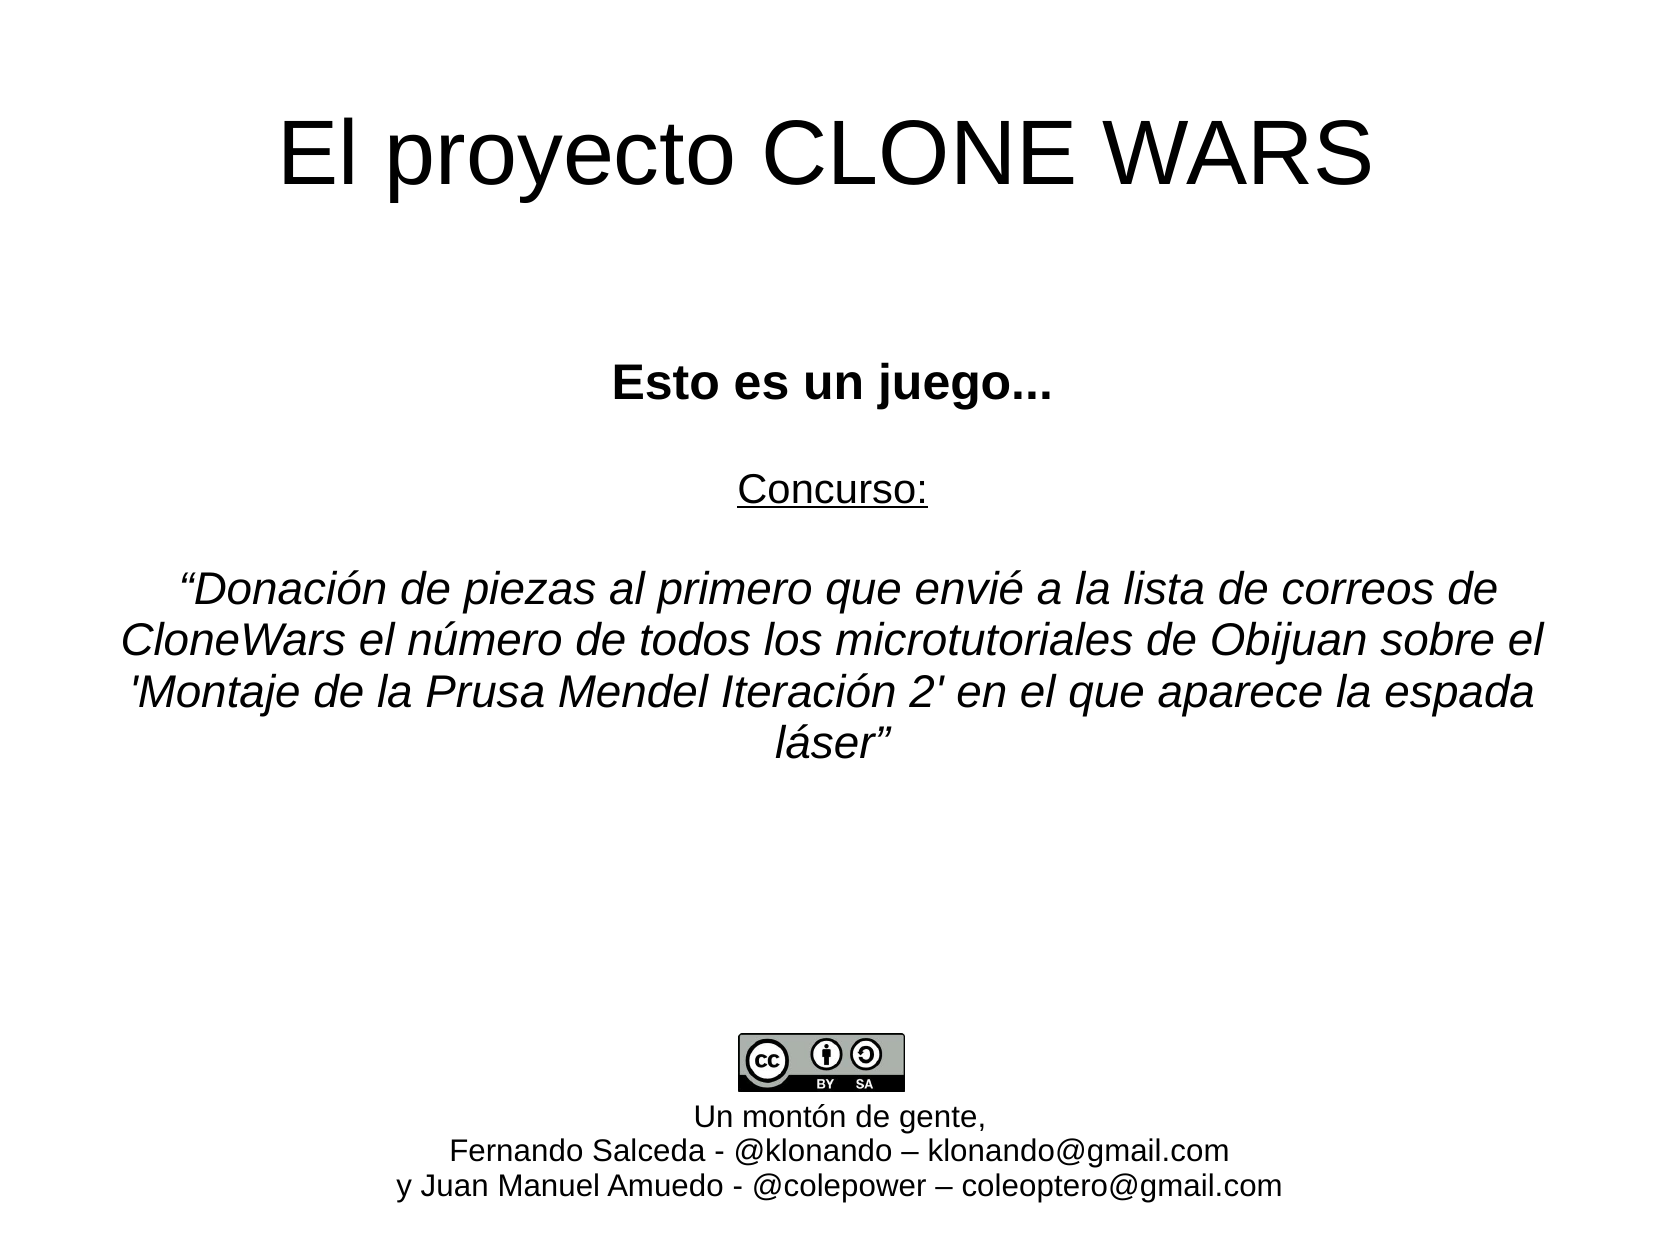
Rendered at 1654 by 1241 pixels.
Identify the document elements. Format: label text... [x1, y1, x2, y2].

picture [738, 1033, 905, 1091]
subtitle Esto es un juego... Concurso: “Donación de piezas al primero que envié a la lista de correos de CloneWars el número de todos los microtutoriales de Obijuan sobre el 'Montaje de la Prusa Mendel Iteración 2' en el que aparece la espada láser” [88, 295, 1577, 827]
title El proyecto CLONE WARS [82, 49, 1571, 257]
text_box Un montón de gente, Fernando Salceda - @klonando – klonando@gmail.com y Juan Manuel Amuedo - @colepower – coleoptero@gmail.com [381, 1091, 1300, 1211]
